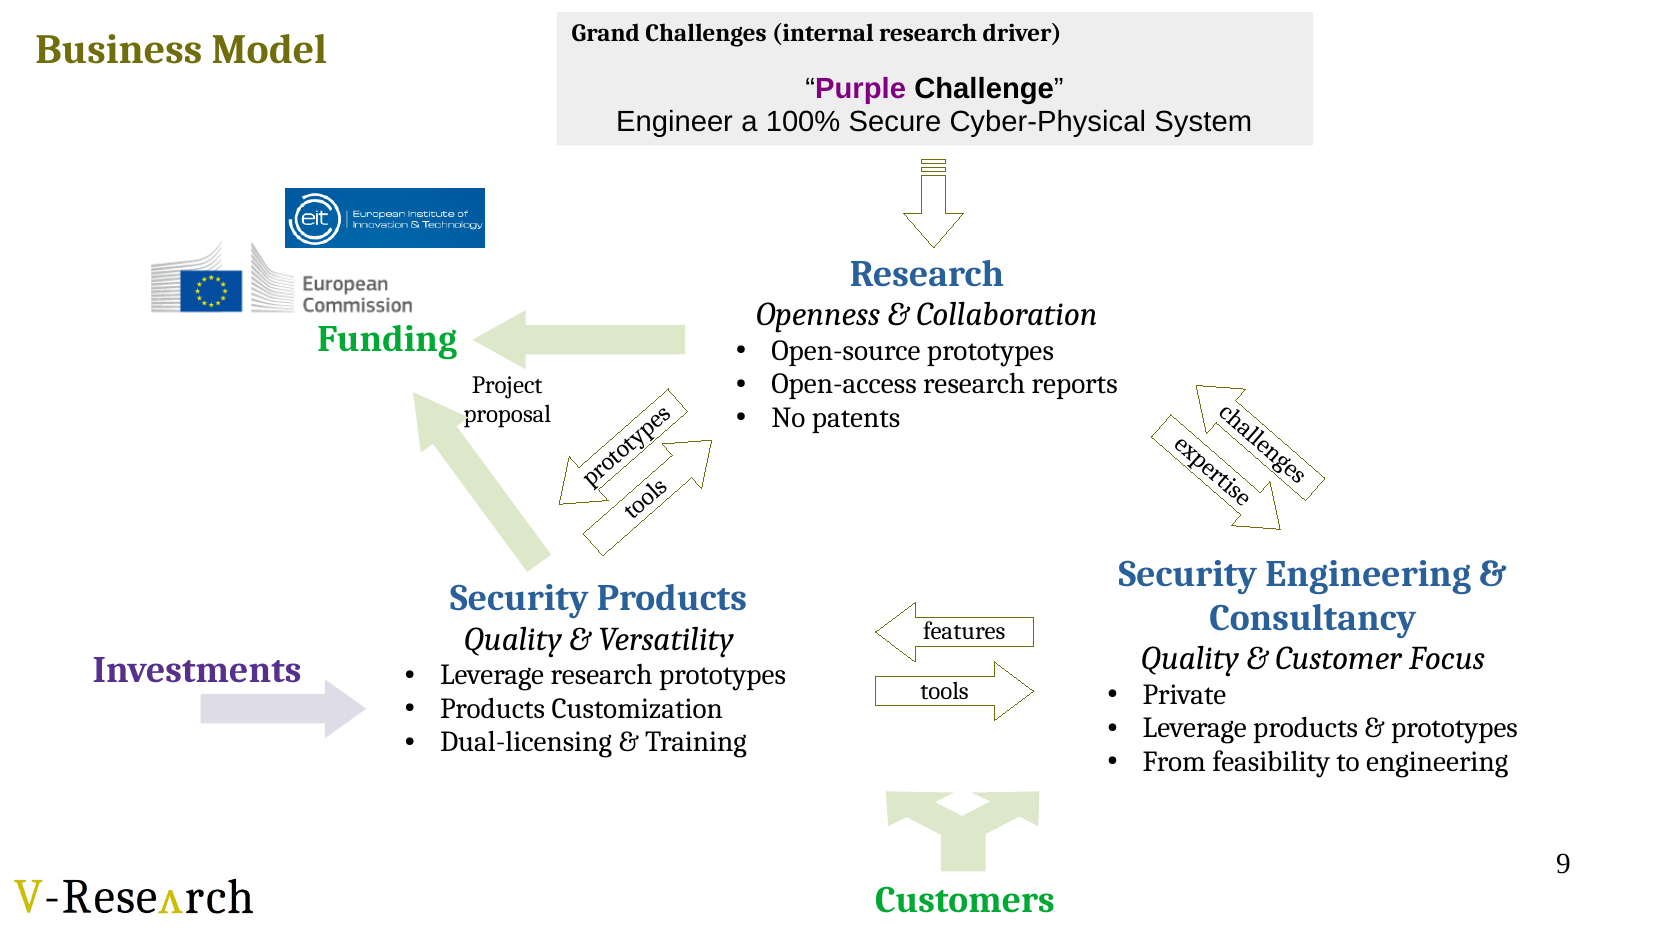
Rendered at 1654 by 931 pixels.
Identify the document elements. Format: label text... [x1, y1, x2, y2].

text_box tools [583, 440, 712, 556]
text_box Security Products Quality & Versatility Leverage research prototypes Products Customization Dual-licensing & Training [389, 569, 827, 771]
text_box Project proposal [448, 363, 573, 438]
text_box prototypes [559, 388, 688, 505]
text_box Grand Challenges (internal research driver) [556, 11, 1313, 146]
text_box Customers [838, 871, 1092, 931]
text_box Investments [70, 641, 324, 701]
text_box [413, 392, 552, 573]
text_box [200, 679, 367, 739]
picture [147, 188, 485, 319]
text_box Funding [243, 310, 524, 370]
text_box tools [875, 661, 1034, 721]
text_box Security Engineering & Consultancy Quality & Customer Focus Private Leverage products & prototypes From feasibility to engineering [1092, 545, 1565, 791]
text_box “Purple Challenge” Engineer a 100% Secure Cyber-Physical System [601, 64, 1268, 146]
text_box challenges [1196, 385, 1325, 501]
text_box Research Openness & Collaboration Open-source prototypes Open-access research reports No patents [721, 244, 1158, 451]
text_box expertise [1151, 414, 1281, 530]
text_box [472, 310, 686, 363]
picture [11, 876, 256, 916]
text_box features [875, 602, 1034, 662]
text_box Business Model [20, 18, 402, 91]
text_box [885, 791, 1040, 872]
